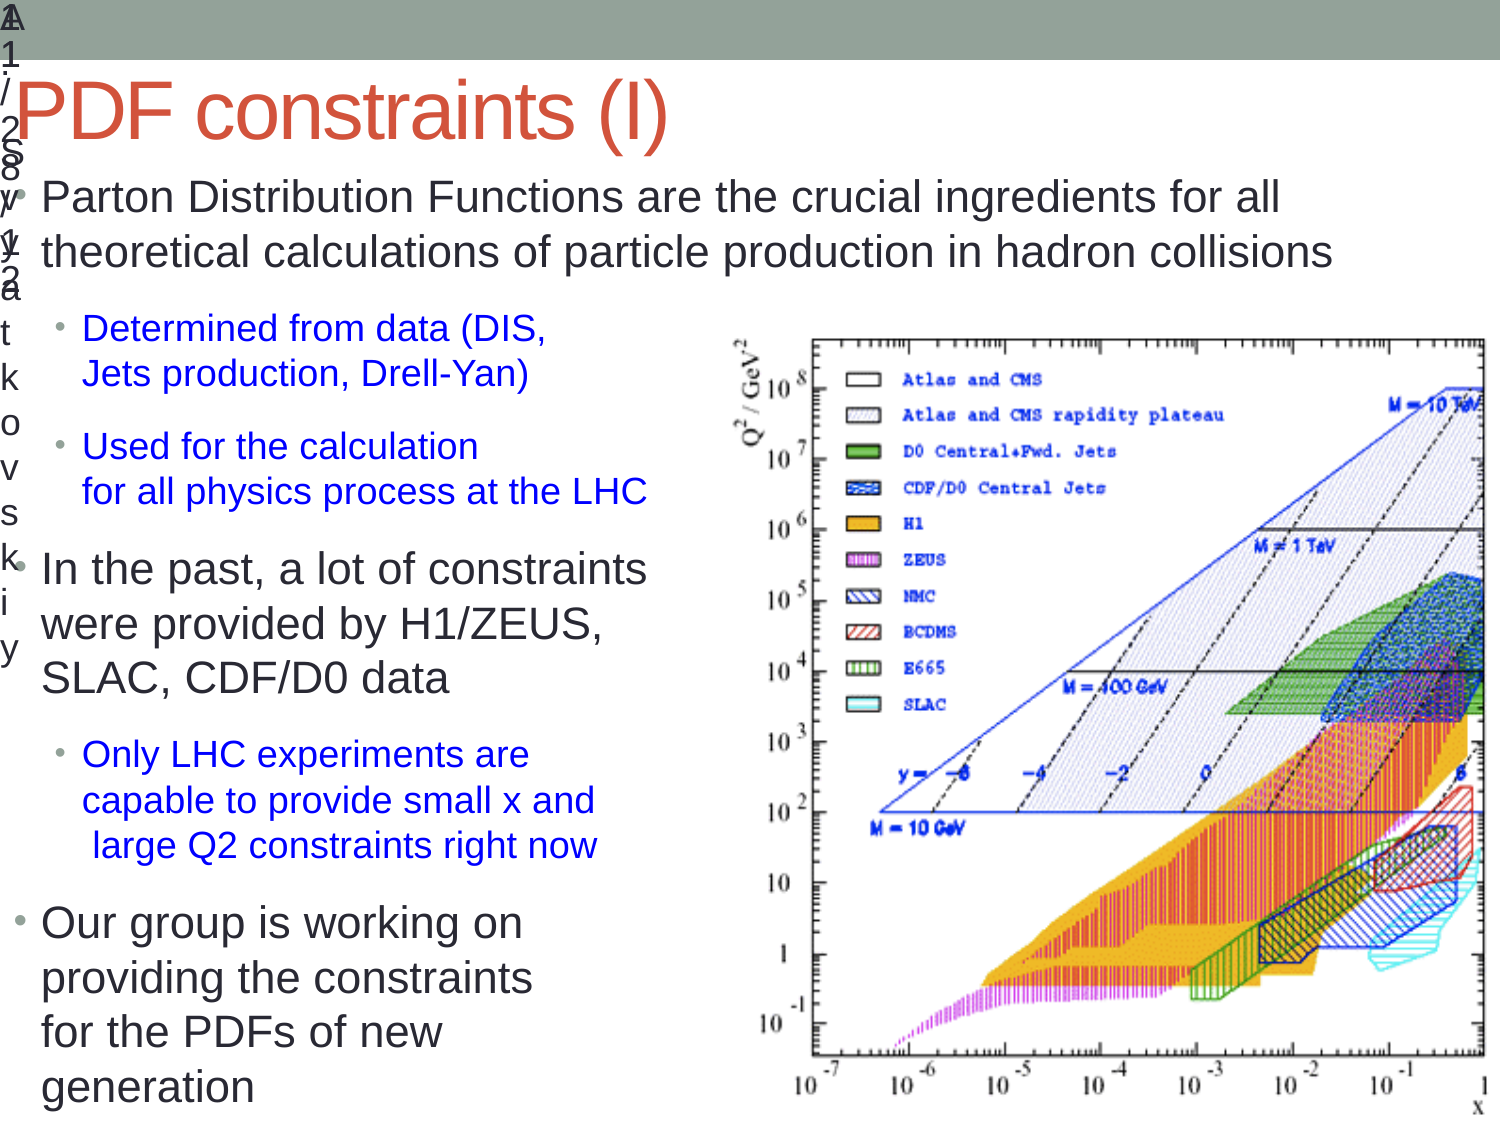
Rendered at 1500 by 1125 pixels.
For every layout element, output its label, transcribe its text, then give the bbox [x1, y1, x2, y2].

list Parton Distribution Functions are the crucial ingredients for all theoretical calculations of particle production in hadron collisions Determined from data (DIS, Jets production, Drell-Yan) Used for the calculation for all physics process at the LHC In the past, a lot of constraints were provided by H1/ZEUS, SLAC, CDF/D0 data Only LHC experiments are capable to provide small x and large Q2 constraints right now Our group is working on providing the constraints for the PDFs of new generation [0, 159, 1500, 1125]
title PDF constraints (I) [0, 24, 1349, 159]
picture [722, 321, 1500, 1125]
